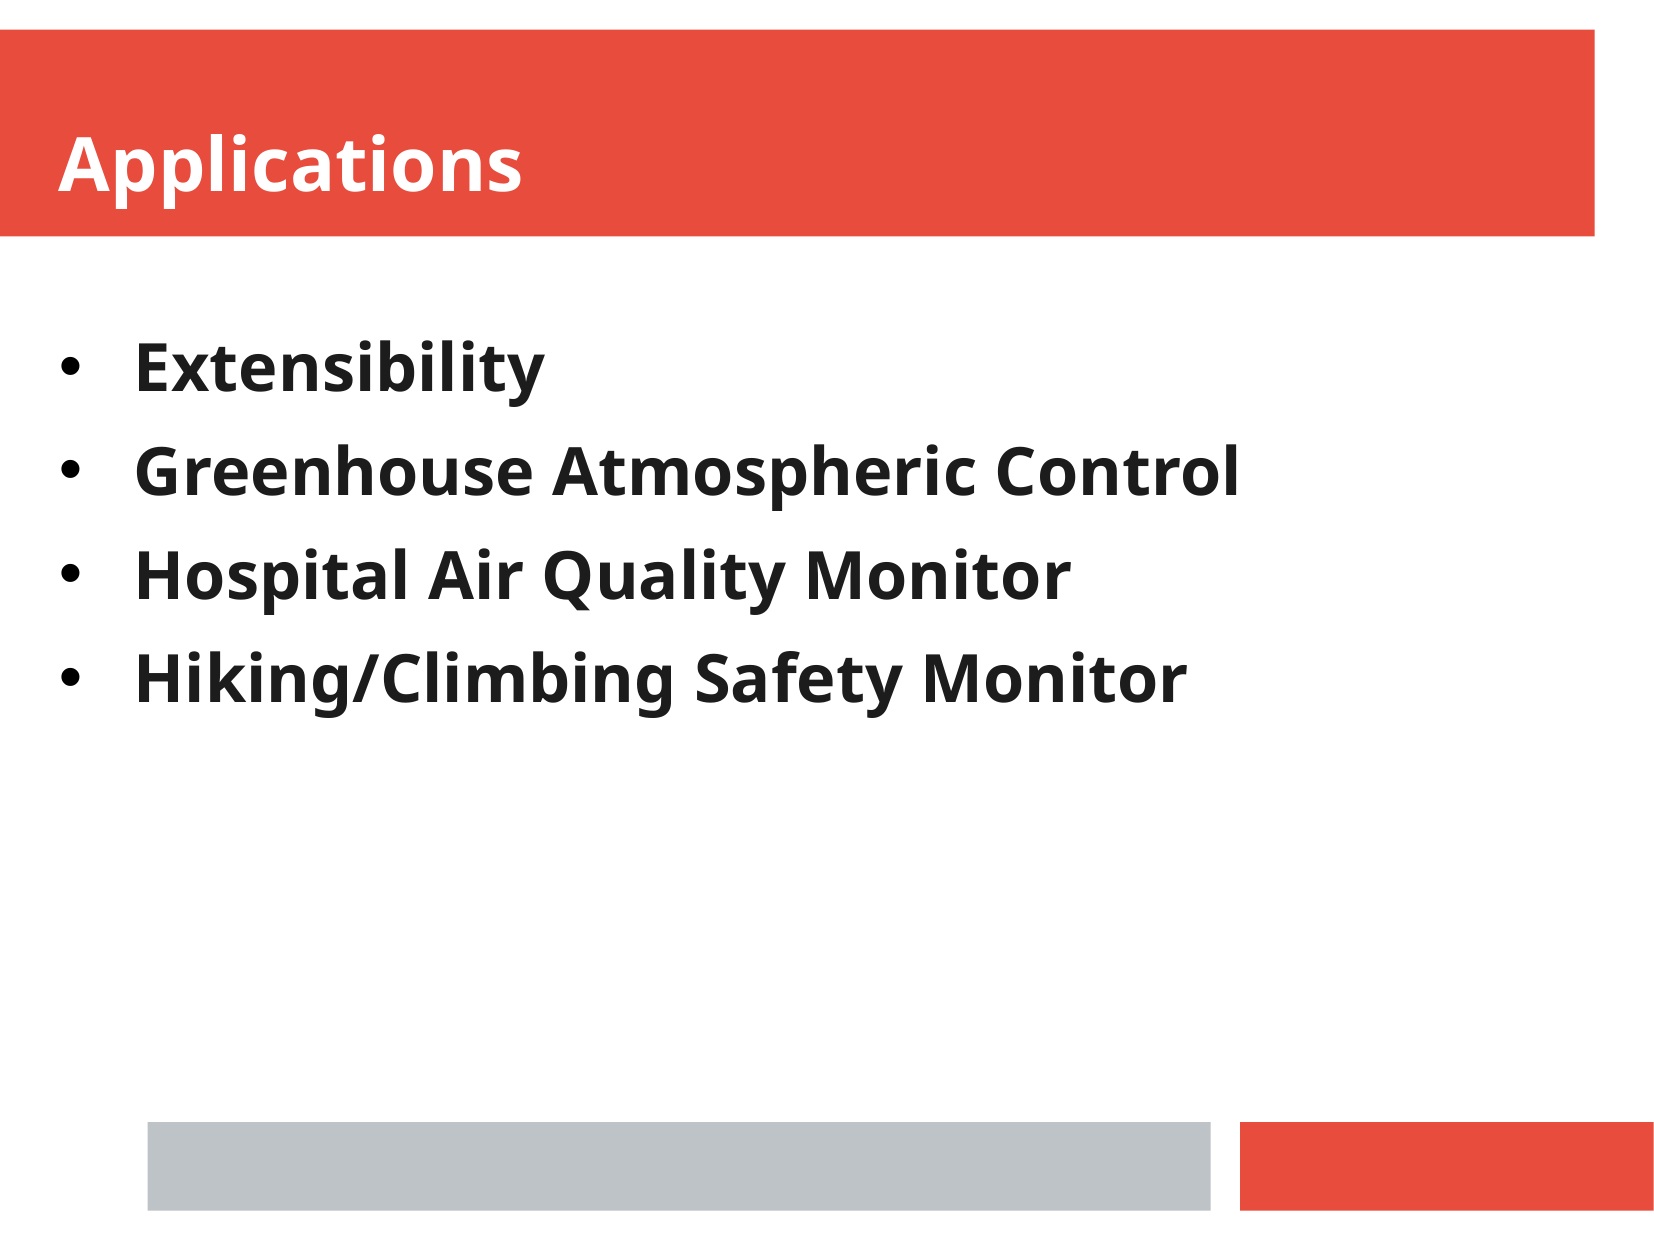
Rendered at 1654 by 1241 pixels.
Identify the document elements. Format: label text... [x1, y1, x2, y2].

list Extensibility Greenhouse Atmospheric Control Hospital Air Quality Monitor Hiking/Climbing Safety Monitor [59, 324, 1565, 1093]
title Applications [59, 59, 1595, 207]
